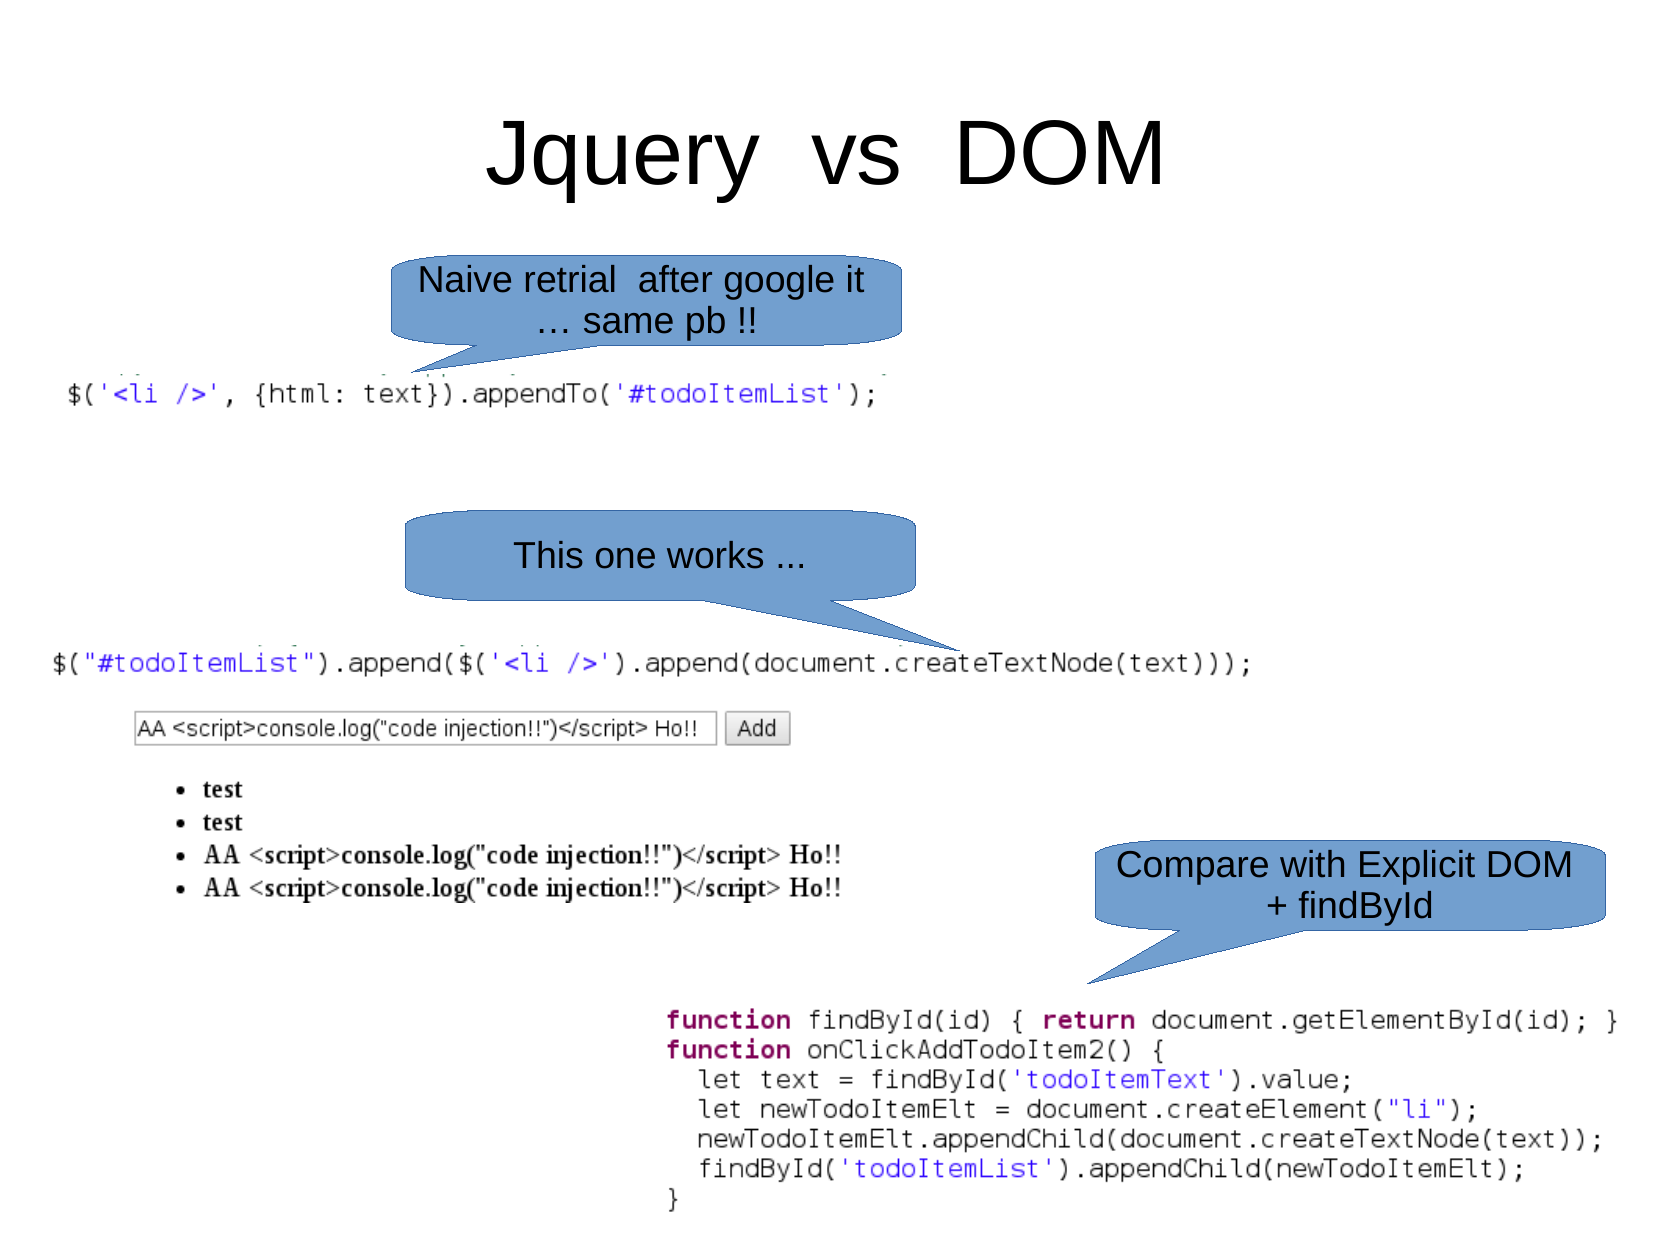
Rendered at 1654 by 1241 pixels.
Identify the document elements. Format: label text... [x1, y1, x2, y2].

picture [60, 374, 887, 414]
picture [45, 645, 1259, 680]
title Jquery vs DOM [82, 49, 1571, 257]
picture [657, 1004, 1621, 1216]
picture [130, 705, 856, 903]
text_box This one works ... [405, 510, 960, 651]
text_box Naive retrial after google it … same pb !! [391, 255, 902, 373]
text_box Compare with Explicit DOM + findById [1087, 840, 1606, 984]
